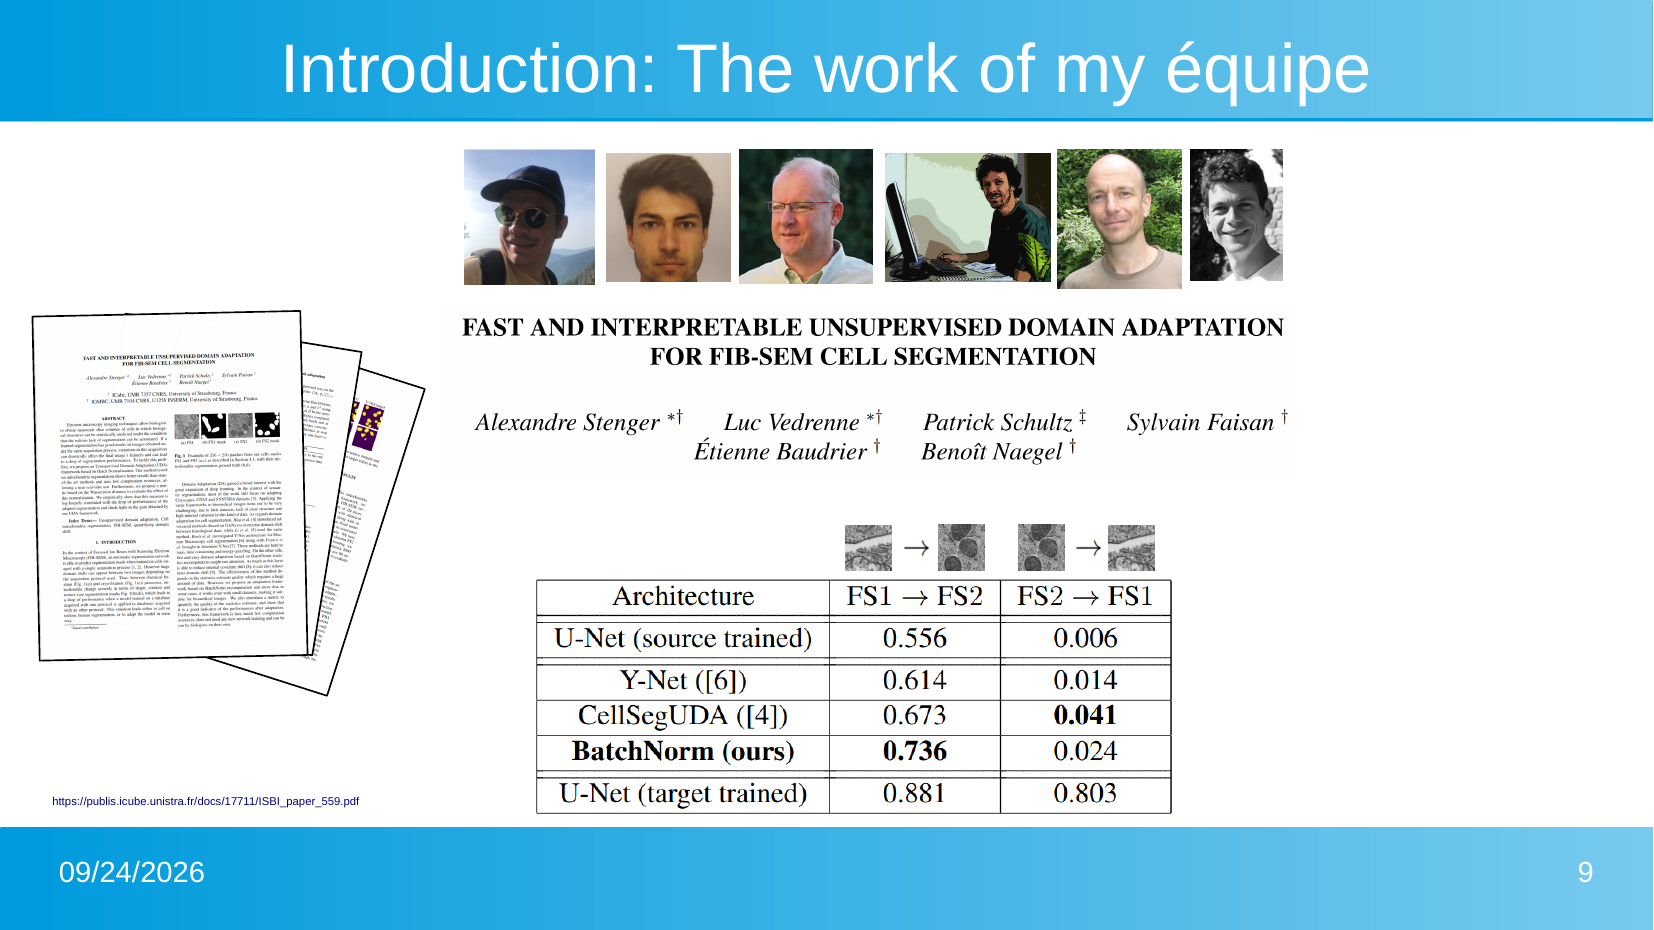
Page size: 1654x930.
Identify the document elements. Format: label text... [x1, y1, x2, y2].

picture [464, 149, 595, 285]
picture [885, 153, 1051, 282]
picture [513, 524, 1189, 826]
picture [33, 311, 307, 660]
picture [440, 305, 1302, 480]
title Introduction: The work of my équipe [58, 29, 1594, 108]
picture [739, 149, 873, 284]
picture [606, 153, 731, 282]
picture [1057, 149, 1182, 289]
picture [302, 343, 361, 655]
picture [211, 369, 424, 695]
picture [1190, 149, 1283, 281]
picture [897, 534, 933, 561]
text_box https://publis.icube.unistra.fr/docs/17711/ISBI_paper_559.pdf [37, 787, 376, 816]
picture [1069, 534, 1105, 561]
